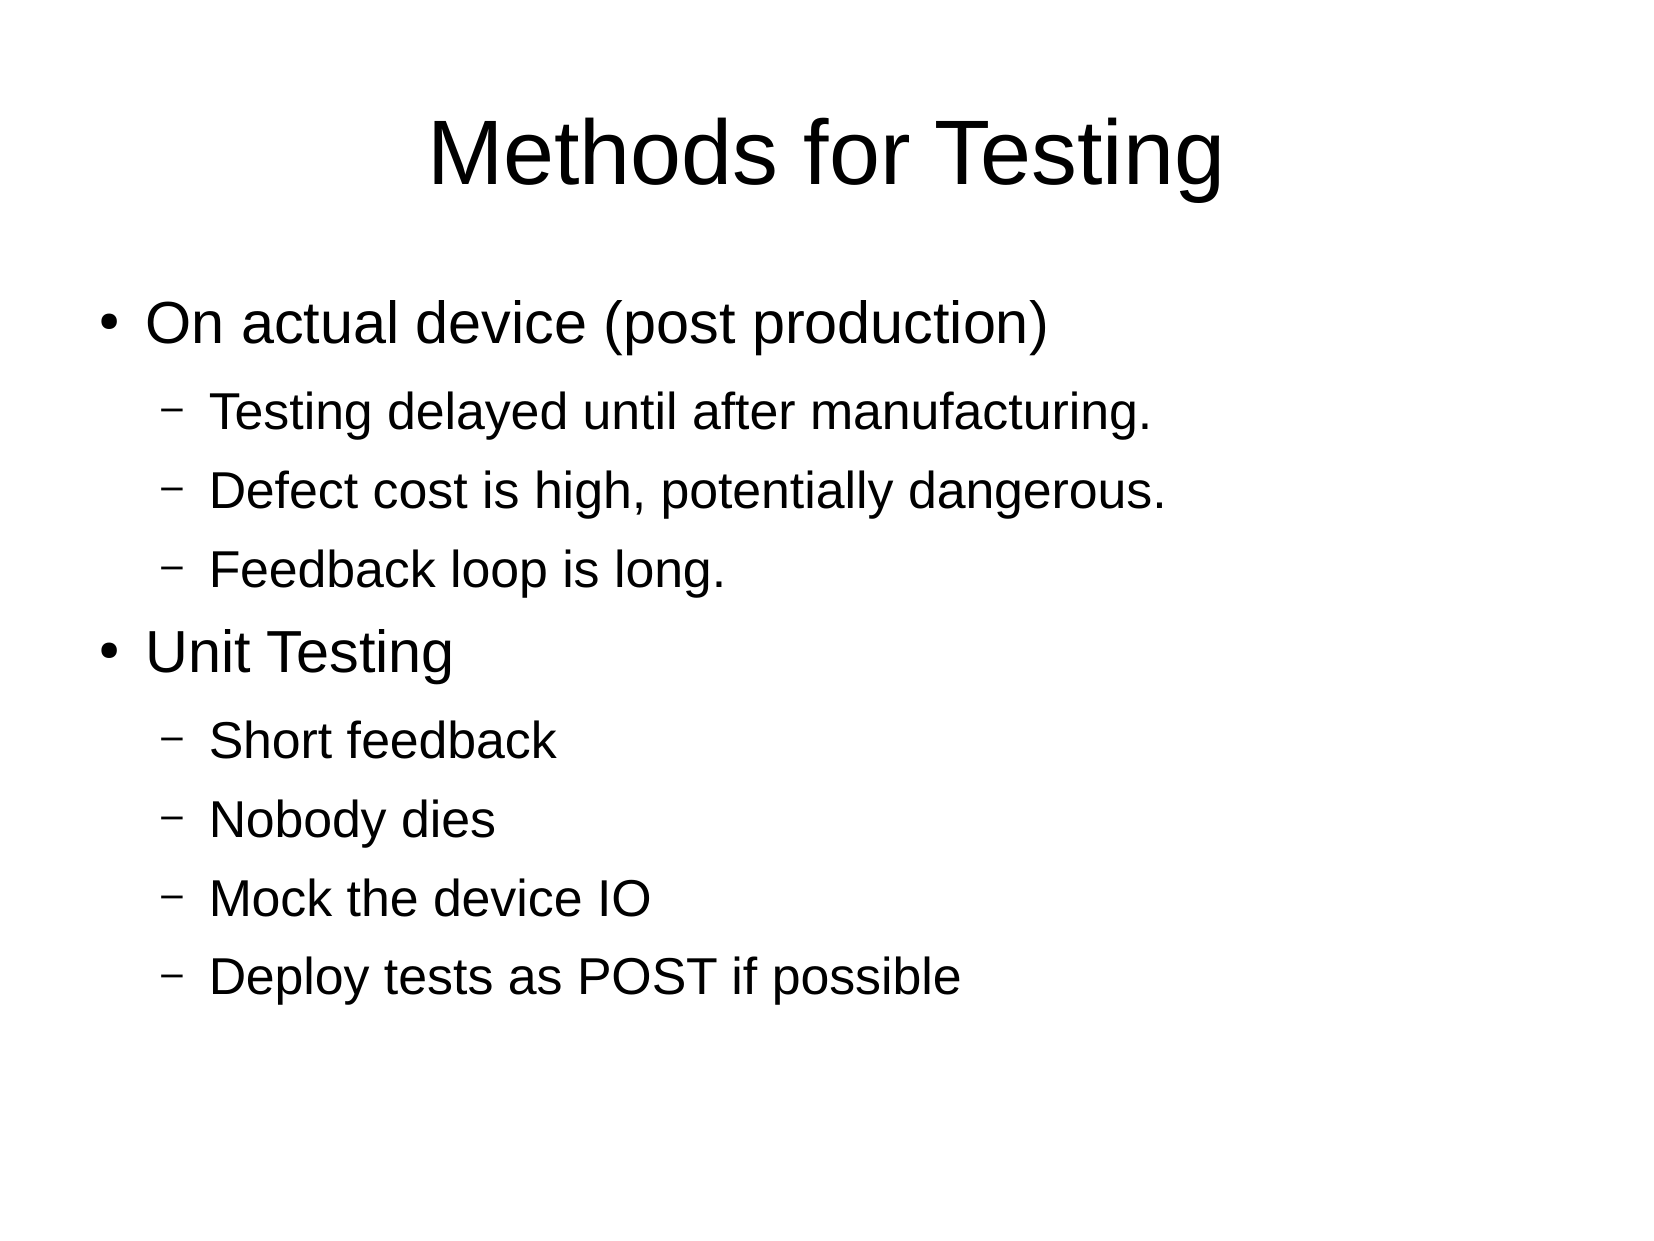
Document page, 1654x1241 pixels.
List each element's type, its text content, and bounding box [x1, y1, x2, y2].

list On actual device (post production) Testing delayed until after manufacturing. Defect cost is high, potentially dangerous. Feedback loop is long. Unit Testing Short feedback Nobody dies Mock the device IO Deploy tests as POST if possible [82, 290, 1571, 1010]
title Methods for Testing [82, 49, 1571, 257]
